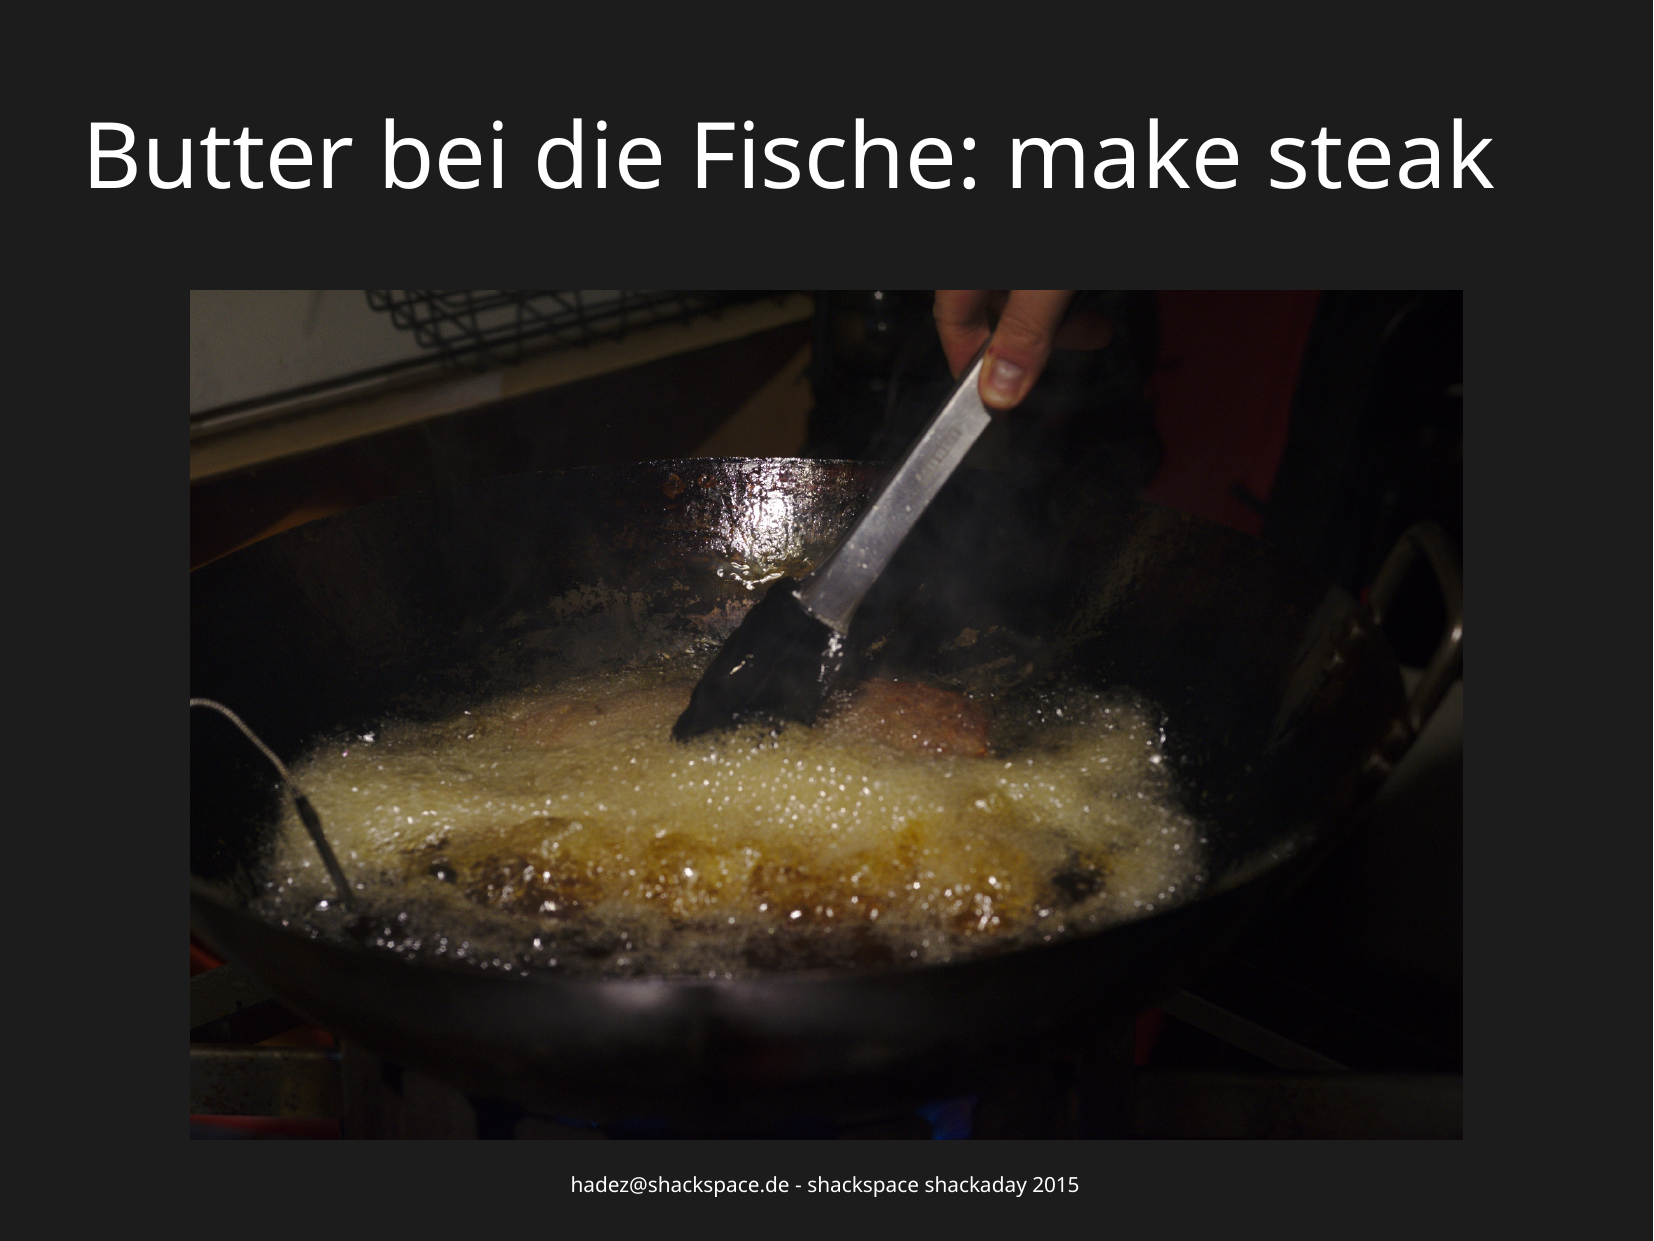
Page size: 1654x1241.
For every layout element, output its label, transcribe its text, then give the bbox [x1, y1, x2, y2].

title Butter bei die Fische: make steak [82, 49, 1571, 257]
picture [190, 290, 1463, 1140]
